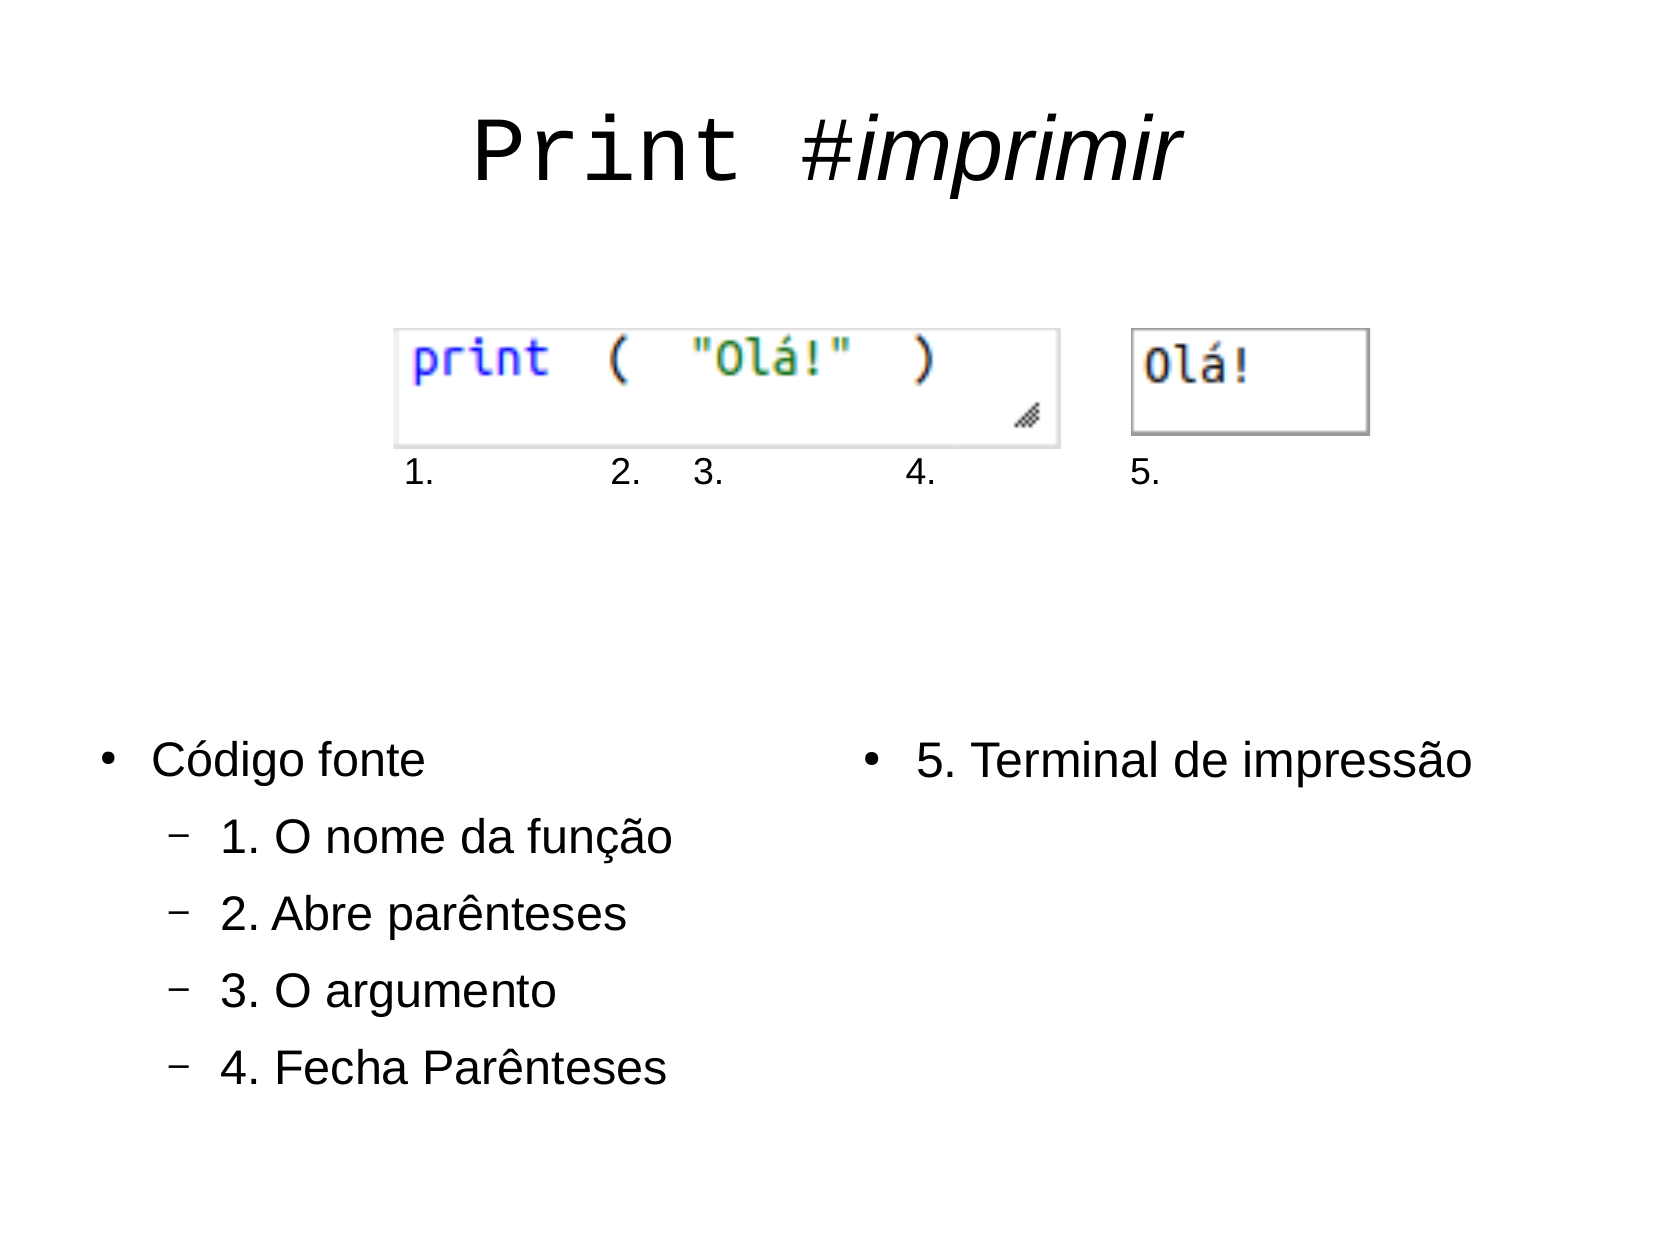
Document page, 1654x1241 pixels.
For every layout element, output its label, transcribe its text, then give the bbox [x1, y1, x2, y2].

text_box 3. [667, 423, 751, 519]
picture [393, 328, 1371, 449]
text_box 4. [879, 423, 963, 519]
list Código fonte 1. O nome da função 2. Abre parênteses 3. O argumento 4. Fecha Parênteses [82, 731, 809, 1099]
title Print #imprimir [82, 49, 1571, 257]
text_box 2. [584, 423, 667, 519]
list 5. Terminal de impressão [845, 731, 1571, 1099]
text_box 5. [1104, 423, 1188, 519]
text_box 1. [377, 423, 461, 519]
